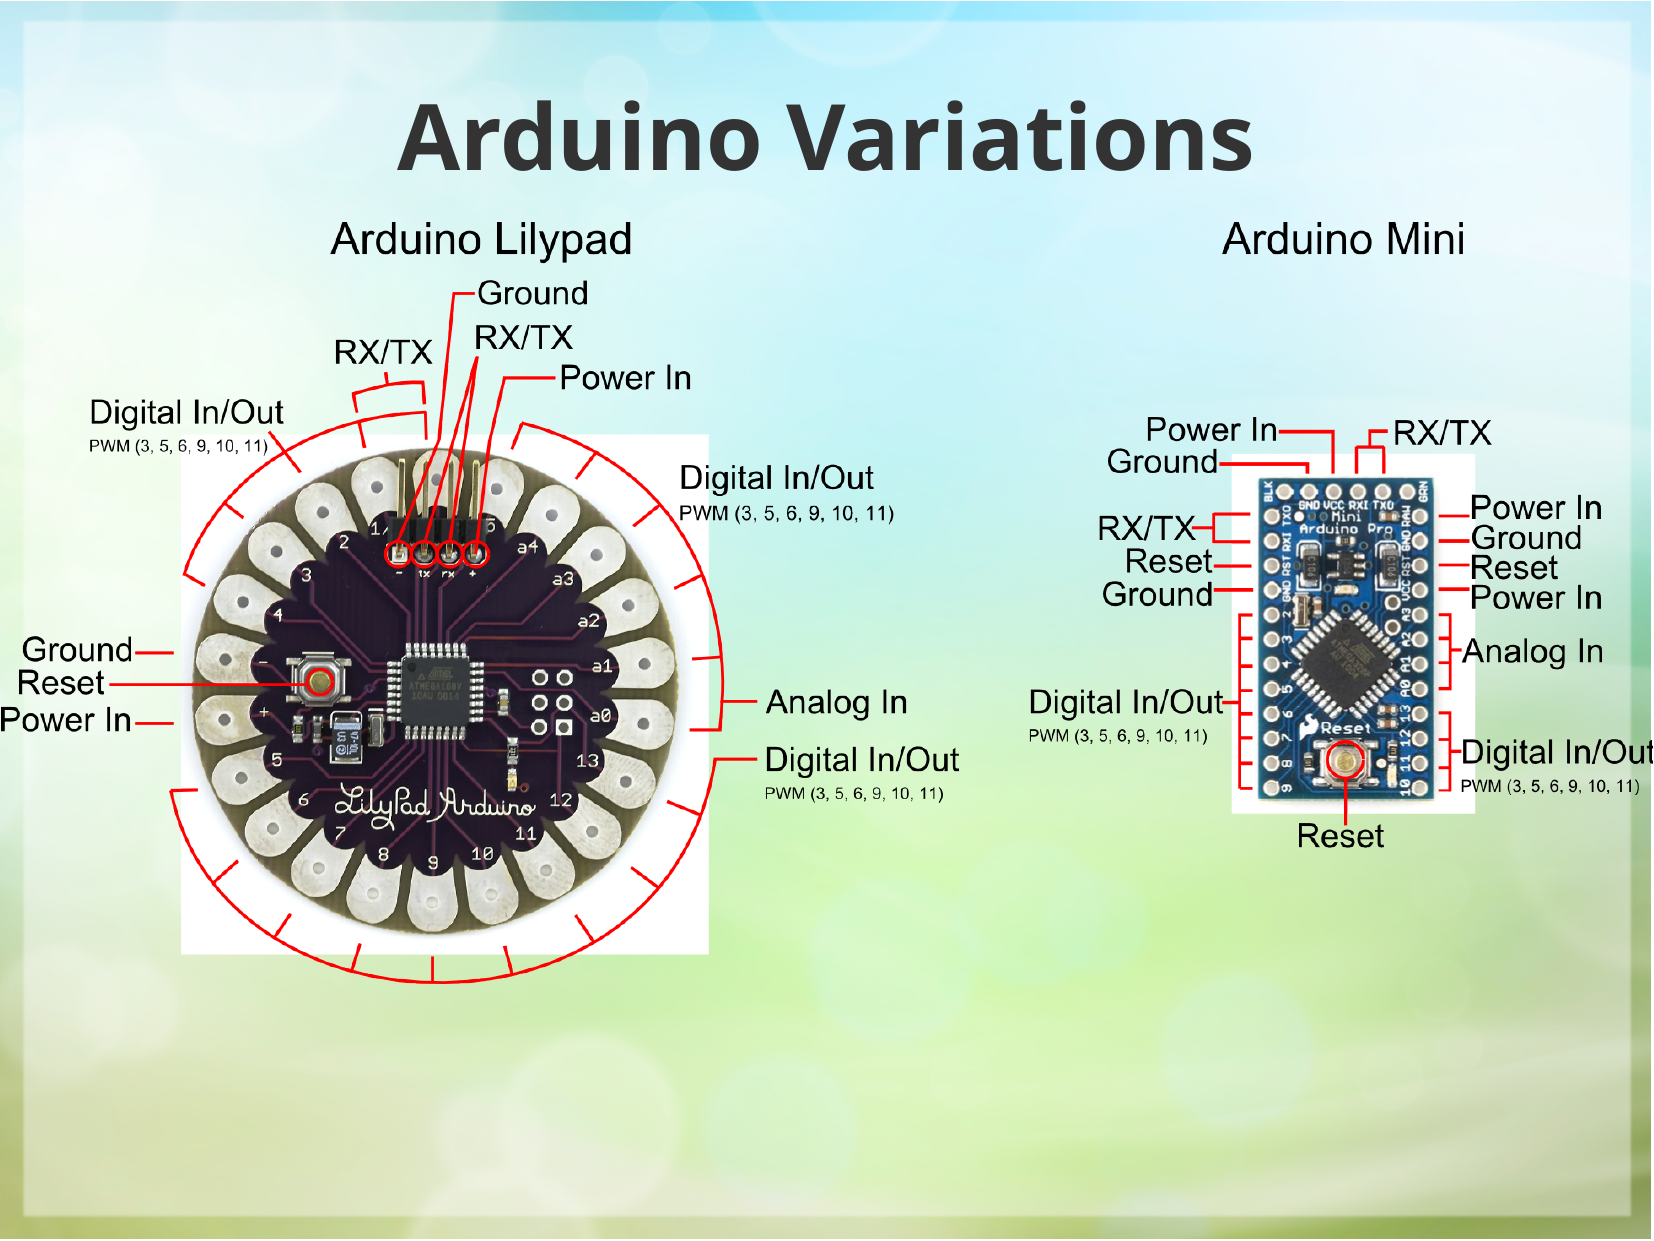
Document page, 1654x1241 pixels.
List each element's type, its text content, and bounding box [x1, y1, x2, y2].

title Arduino Variations [82, 60, 1571, 211]
picture [0, 1, 1653, 1239]
